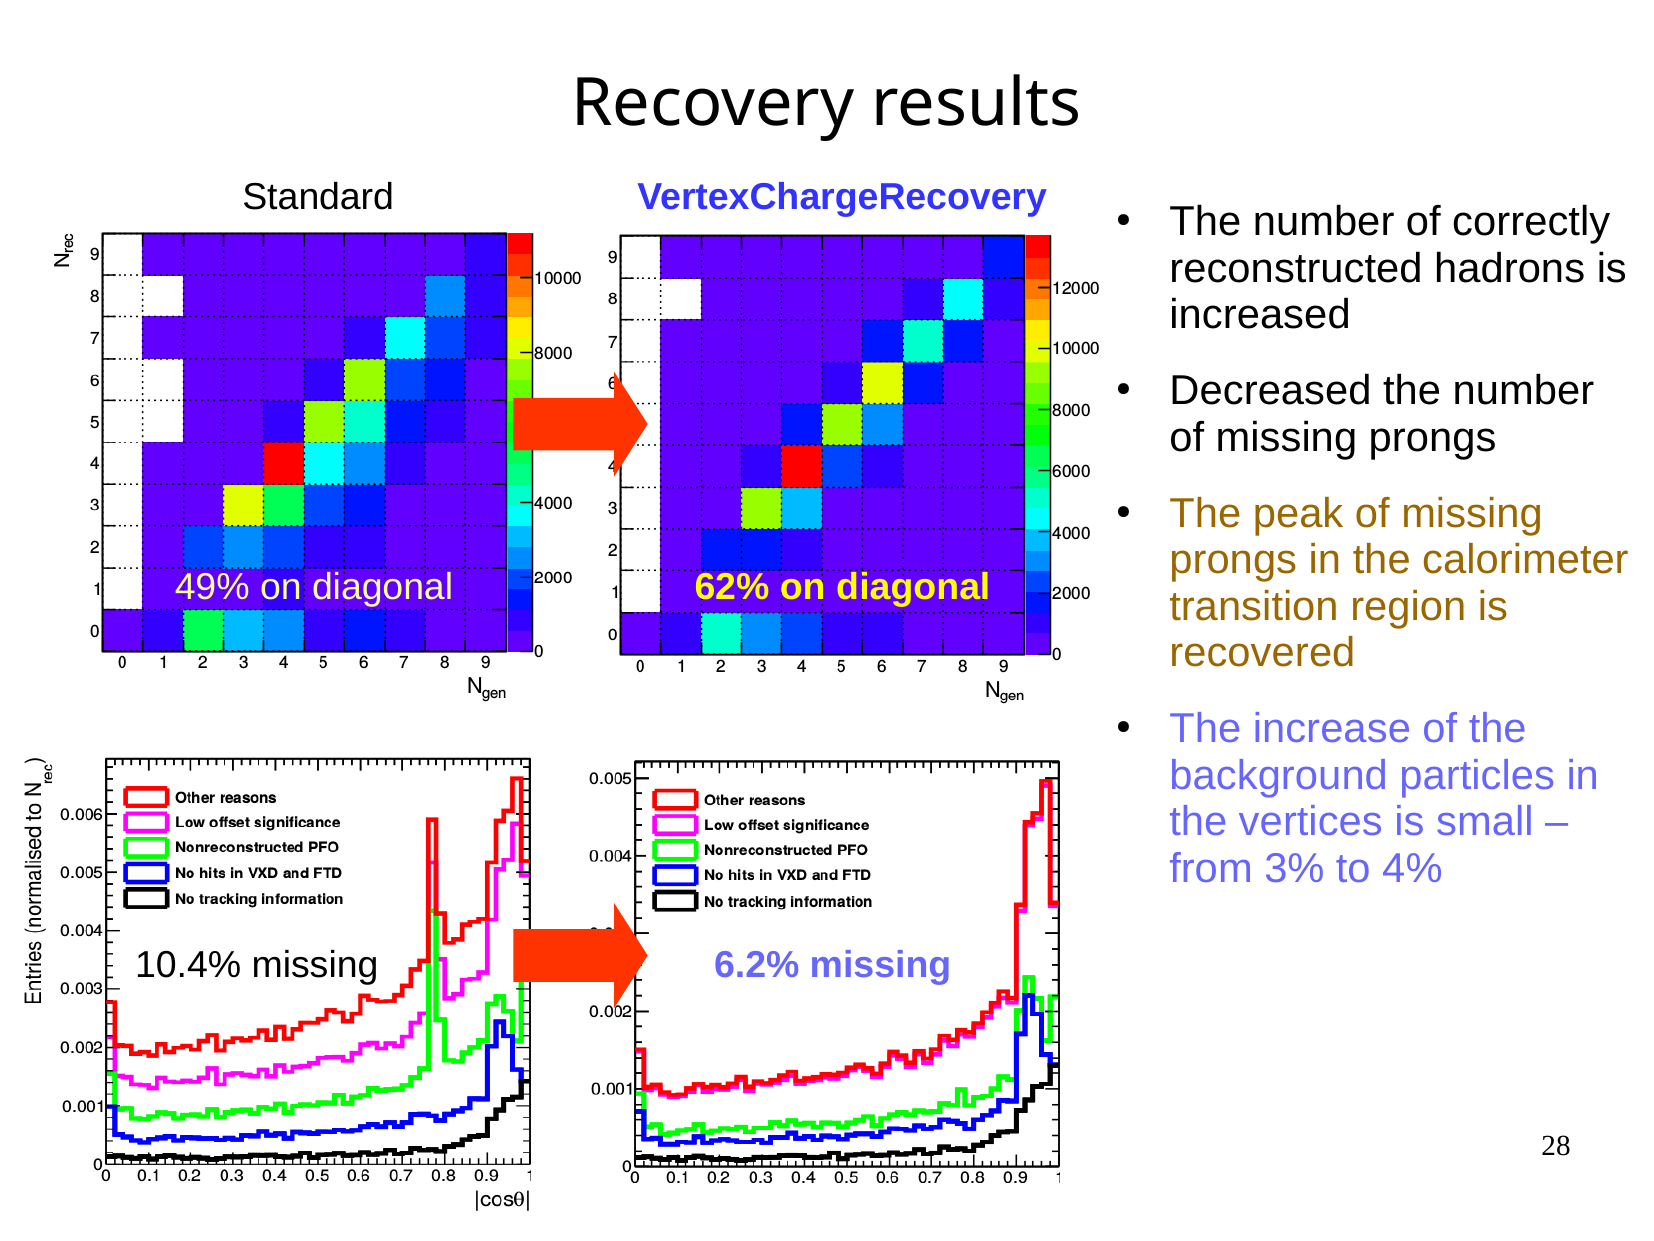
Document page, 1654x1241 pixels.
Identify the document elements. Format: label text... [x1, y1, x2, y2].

text_box 62% on diagonal [679, 558, 1006, 615]
text_box Standard [227, 168, 409, 225]
picture [588, 714, 1060, 1183]
text_box 6.2% missing [699, 936, 967, 994]
text_box 49% on diagonal [160, 558, 468, 615]
picture [0, 748, 531, 1218]
list The number of correctly reconstructed hadrons is increased Decreased the number of missing prongs The peak of missing prongs in the calorimeter transition region is recovered The increase of the background particles in the vertices is small – from 3% to 4% [1098, 198, 1639, 1189]
text_box VertexChargeRecovery [622, 168, 1062, 225]
text_box [513, 903, 648, 1009]
text_box [513, 371, 648, 477]
text_box 10.4% missing [120, 936, 394, 994]
title Recovery results [82, 49, 1571, 151]
picture [45, 217, 1098, 709]
